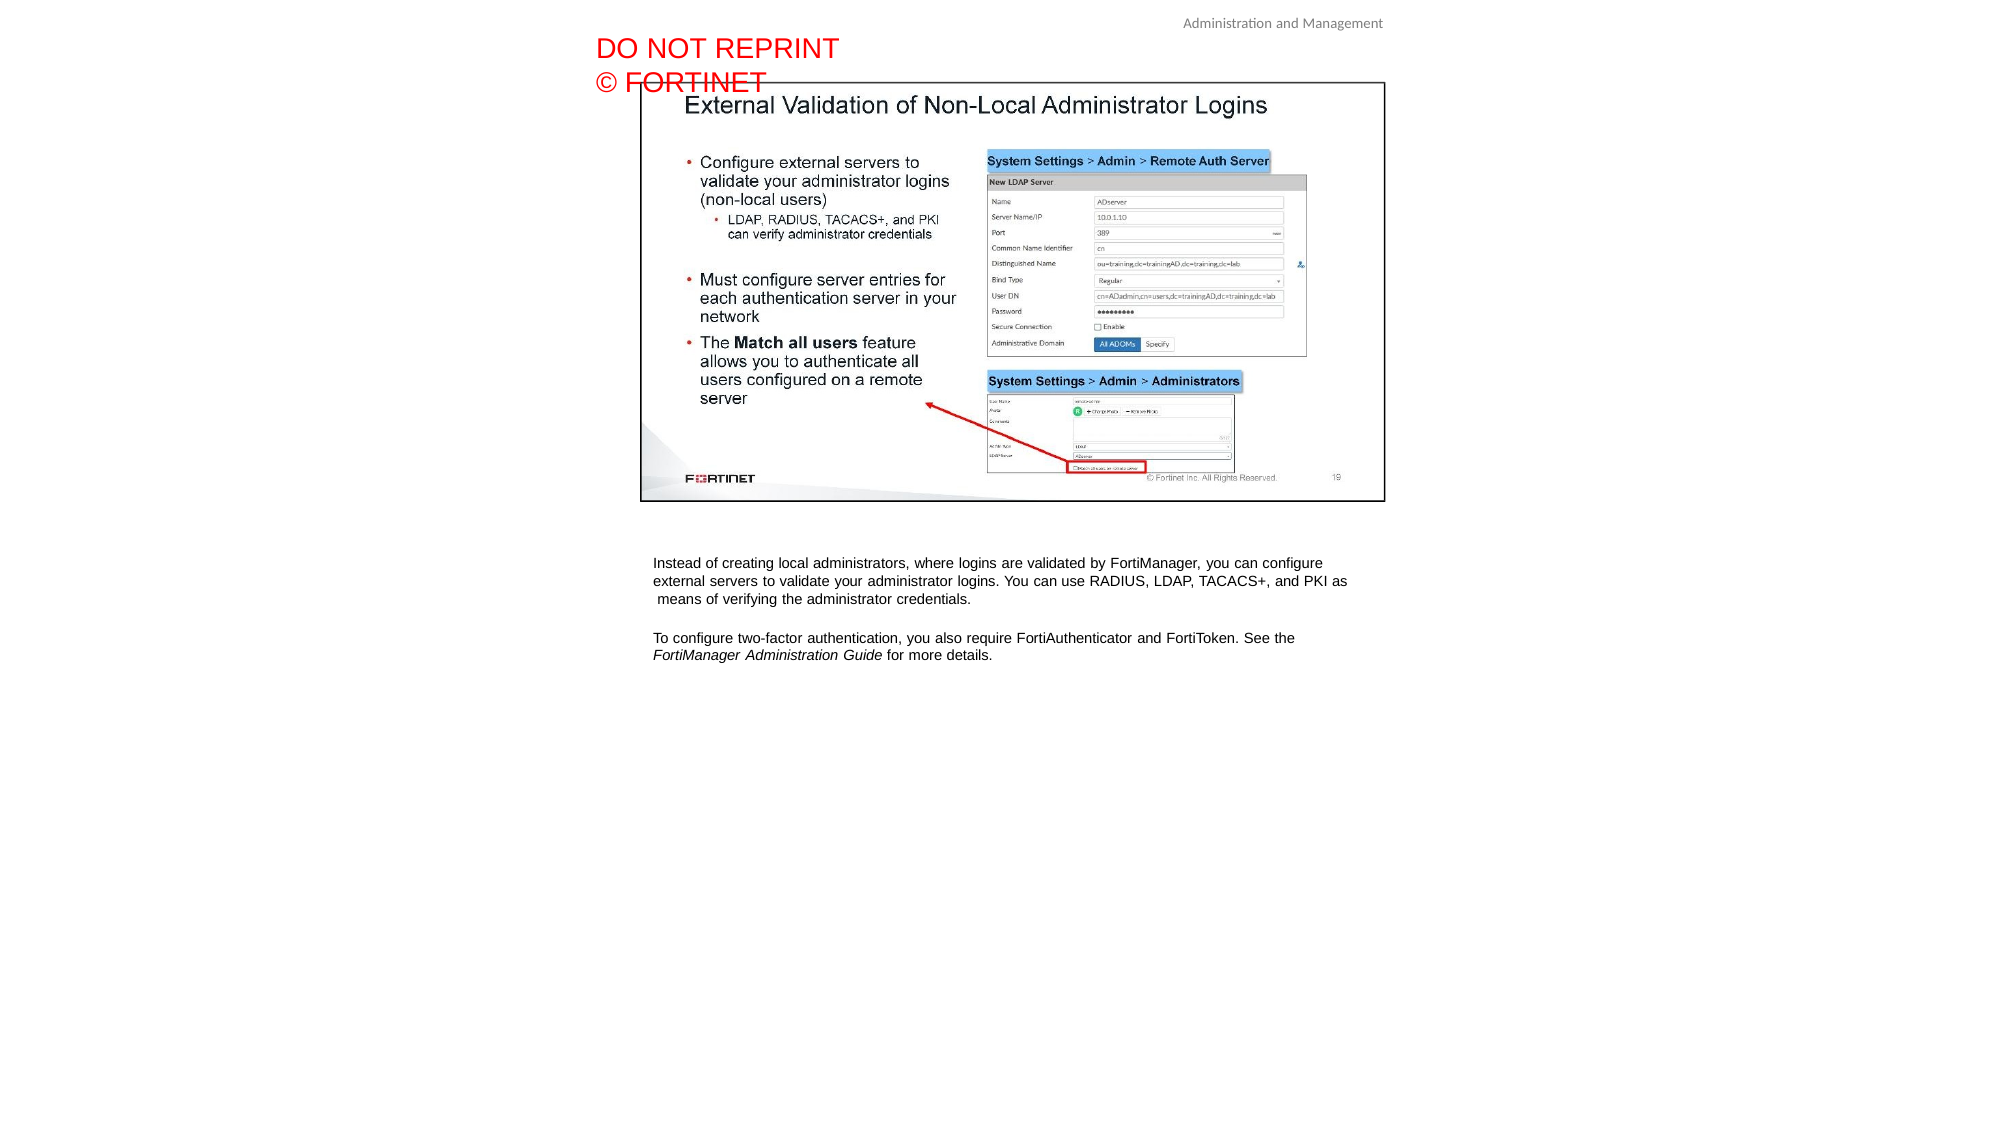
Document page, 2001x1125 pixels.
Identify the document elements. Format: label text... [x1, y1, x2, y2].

text_box [640, 81, 1386, 502]
picture [642, 92, 1345, 500]
text_box DO NOT REPRINT © FORTINET [594, 28, 841, 98]
text_box Administration and Management [1181, 11, 1386, 32]
text_box Instead of creating local administrators, where logins are validated by FortiManager, you can configure external servers to validate your administrator logins. You can use RADIUS, LDAP, TACACS+, and PKI as means of verifying the administrator credentials. To configure two-factor authentication, you also require FortiAuthenticator and FortiToken. See the FortiManager Administration Guide for more details. [651, 552, 1353, 664]
